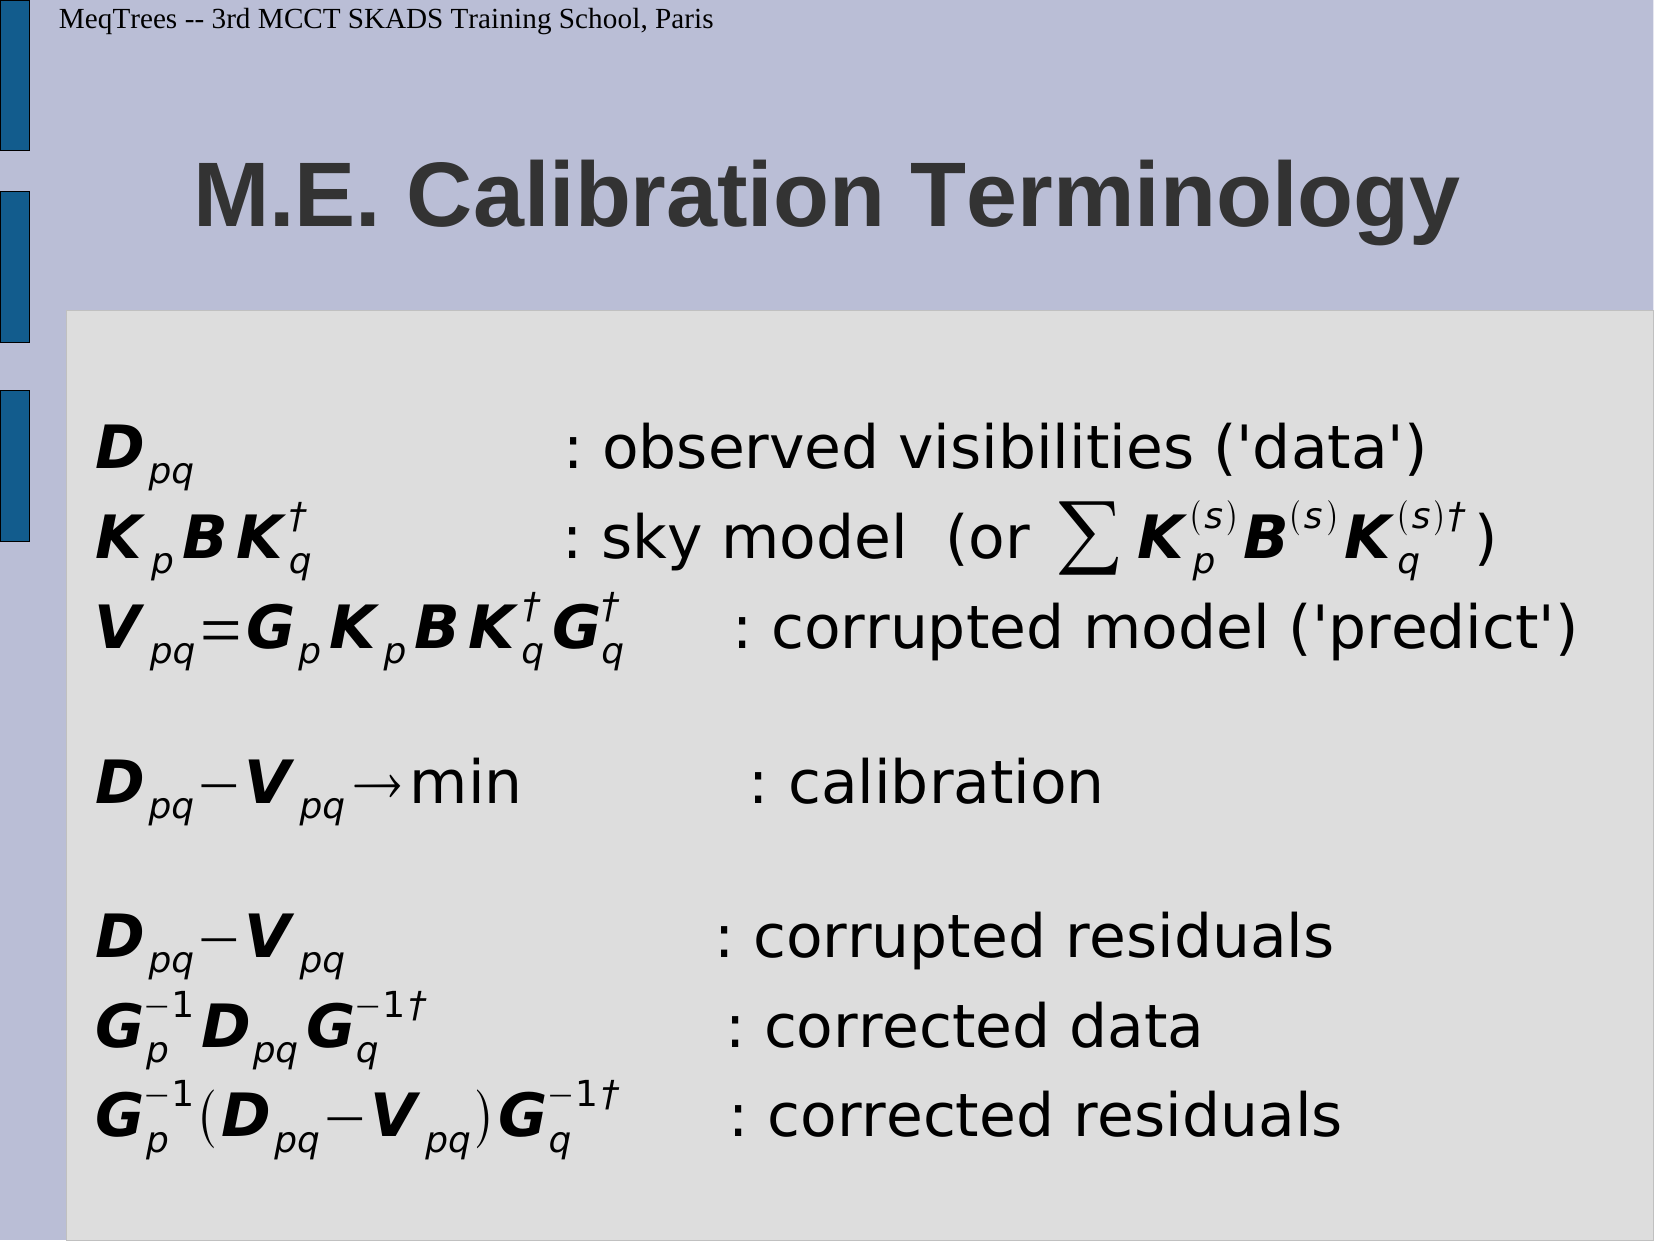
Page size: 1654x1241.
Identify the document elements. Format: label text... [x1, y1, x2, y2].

title M.E. Calibration Terminology [121, 91, 1534, 299]
chart [88, 413, 1586, 1234]
